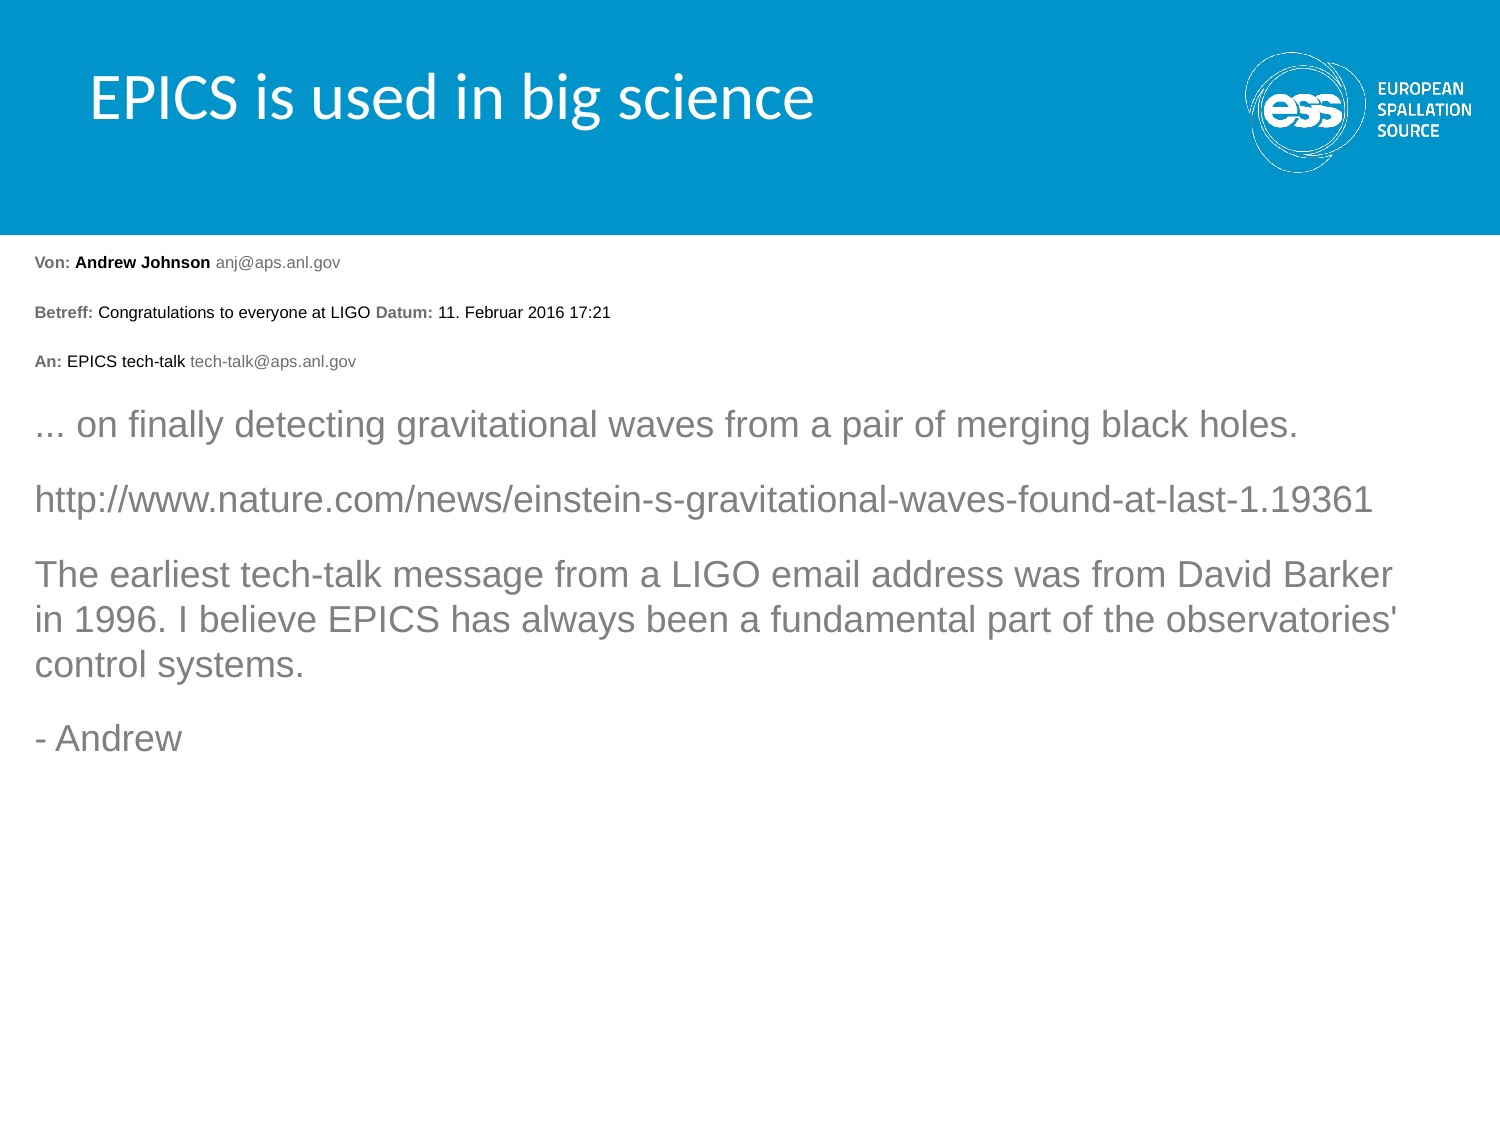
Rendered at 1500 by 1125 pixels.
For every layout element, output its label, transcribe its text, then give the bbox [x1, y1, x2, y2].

picture [1454, 83, 1458, 94]
picture [1423, 83, 1430, 94]
picture [1409, 104, 1415, 115]
picture [1432, 125, 1438, 136]
picture [1418, 104, 1423, 115]
picture [1400, 83, 1407, 94]
title EPICS is used in big science [75, 45, 1247, 233]
picture [1422, 125, 1428, 134]
list Von: Andrew Johnson anj@aps.anl.gov Betreff: Congratulations to everyone at LIGO Datum: 11. Februar 2016 17:21 An: EPICS tech-talk tech-talk@aps.anl.gov ... on finally detecting gravitational waves from a pair of merging black holes. http://www.nature.com/news/einstein-s-gravitational-waves-found-at-last-1.19361 The earliest tech-talk message from a LIGO email address was from David Barker in 1996. I believe EPICS has always been a fundamental part of the observatories' control systems. - Andrew [19, 244, 1447, 1096]
picture [1436, 104, 1444, 115]
picture [1398, 109, 1406, 115]
picture [1264, 94, 1342, 127]
picture [1379, 83, 1385, 94]
picture [1443, 86, 1450, 93]
picture [1389, 104, 1393, 115]
